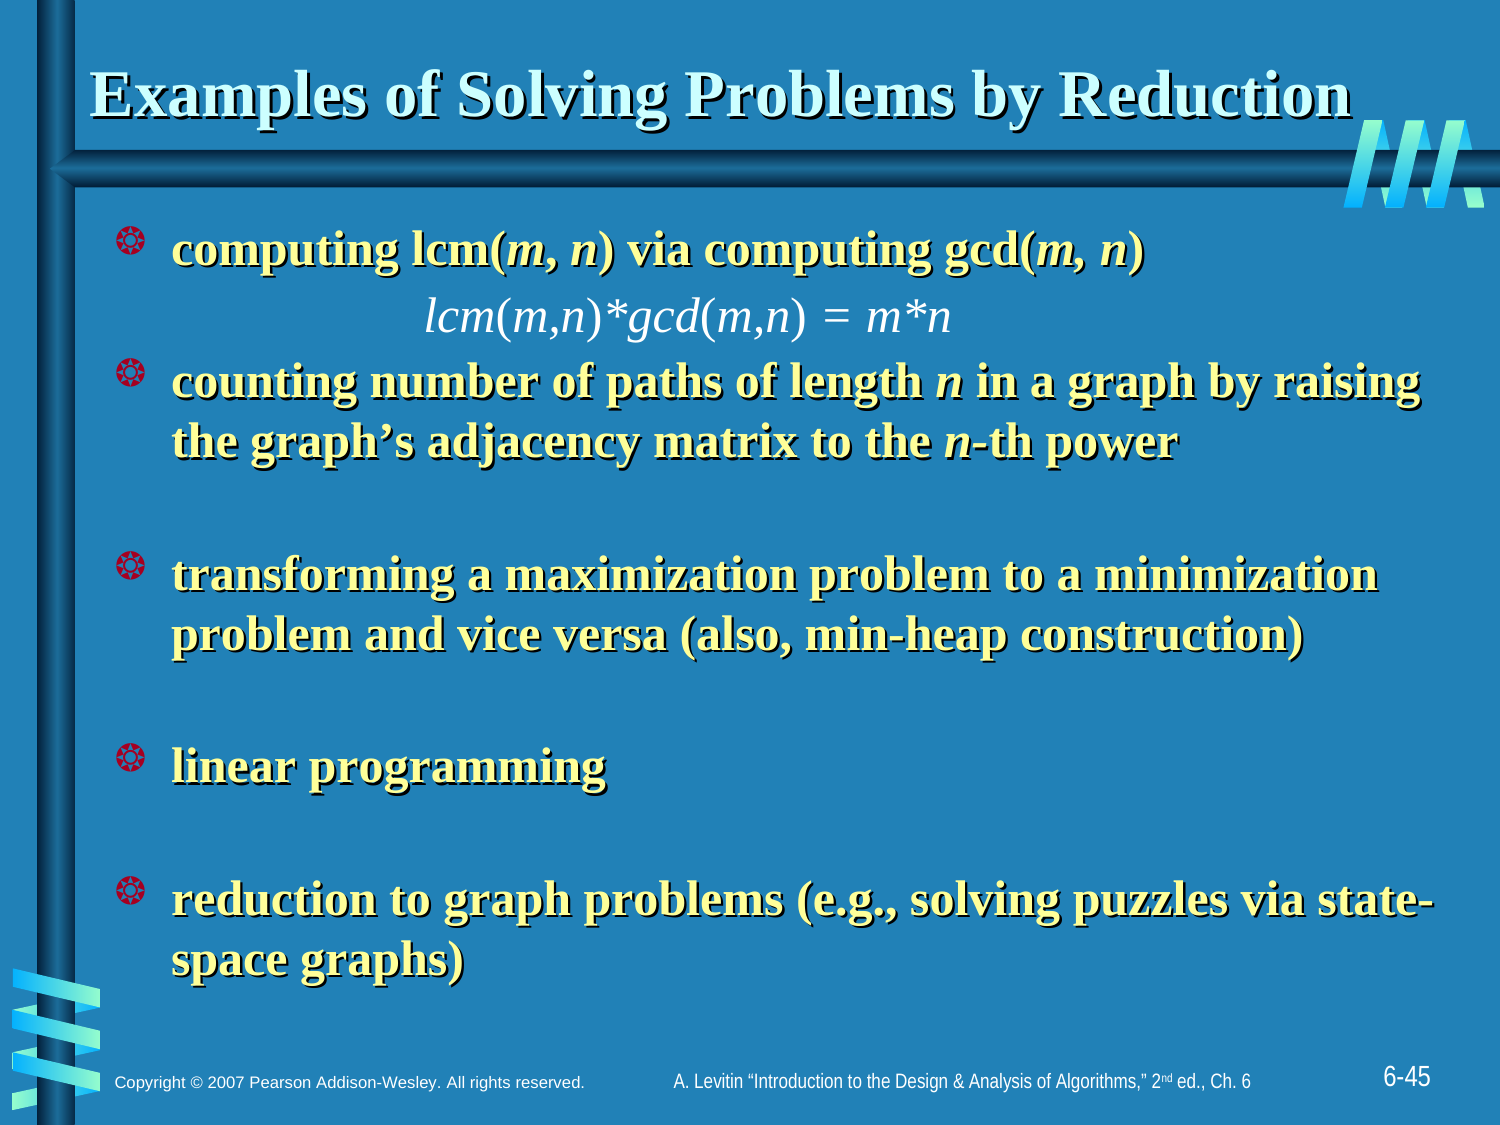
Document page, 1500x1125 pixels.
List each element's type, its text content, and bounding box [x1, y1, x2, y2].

title Examples of Solving Problems by Reduction [75, 24, 1438, 138]
text_box lcm(m,n)*gcd(m,n) = m*n [275, 274, 1101, 351]
list computing lcm(m, n) via computing gcd(m, n) counting number of paths of length n in a graph by raising the graph’s adjacency matrix to the n-th power transforming a maximization problem to a minimization problem and vice versa (also, min-heap construction) linear programming reduction to graph problems (e.g., solving puzzles via state-space graphs) [99, 207, 1463, 1013]
